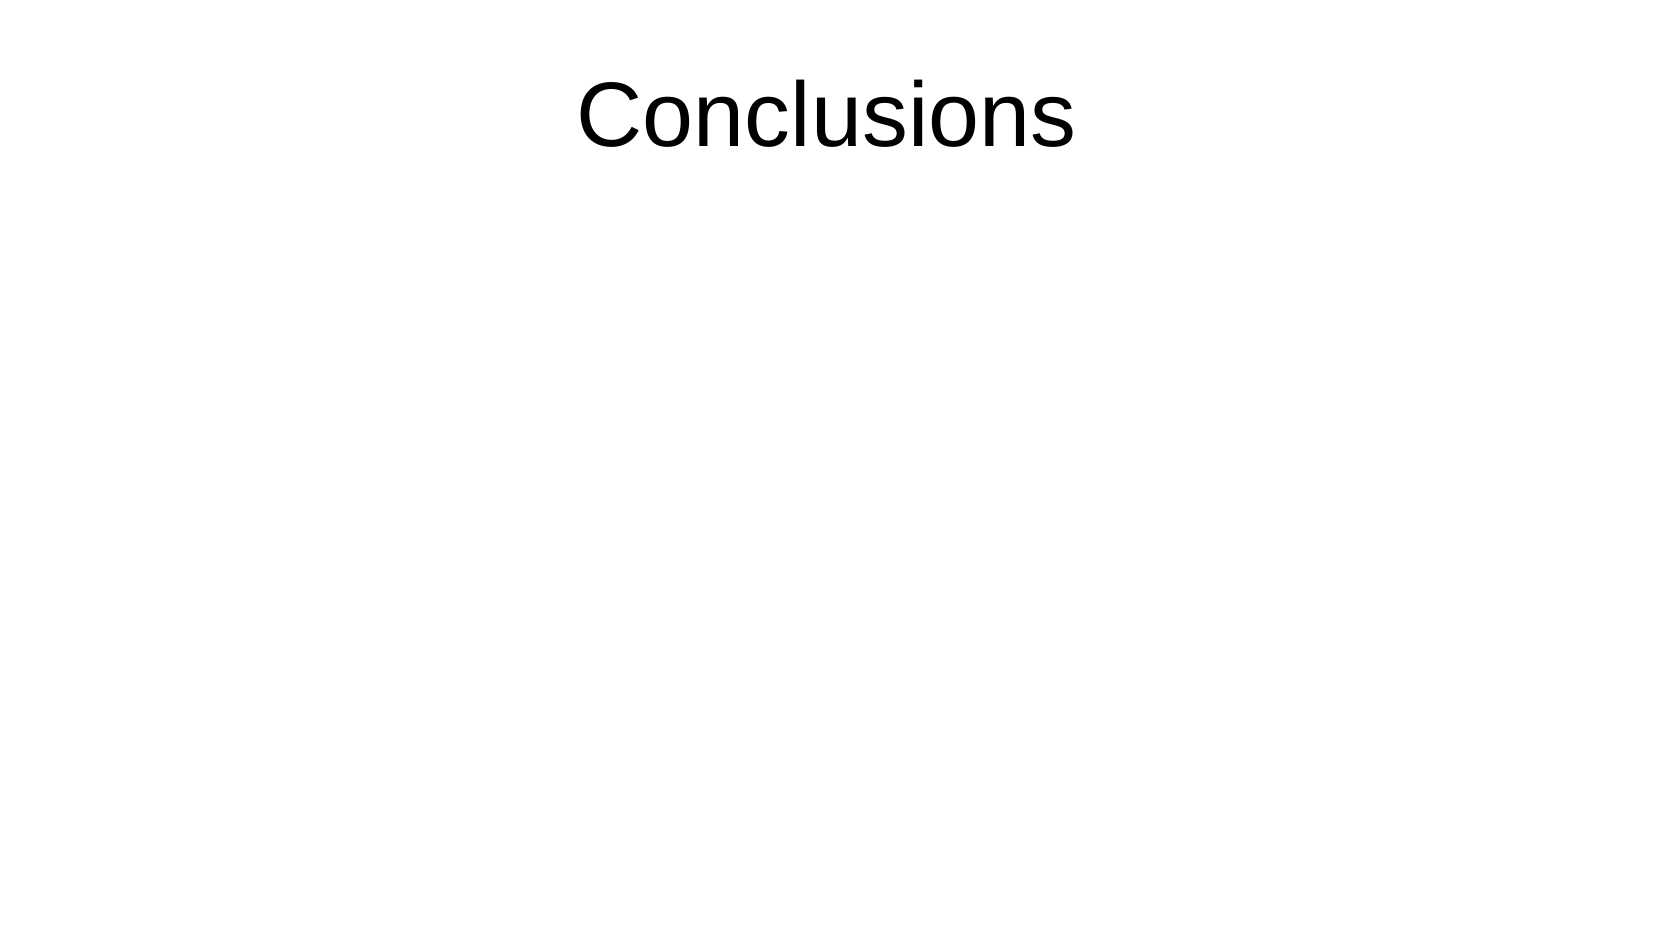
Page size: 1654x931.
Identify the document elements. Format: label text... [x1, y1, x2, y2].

title Conclusions [82, 37, 1571, 193]
